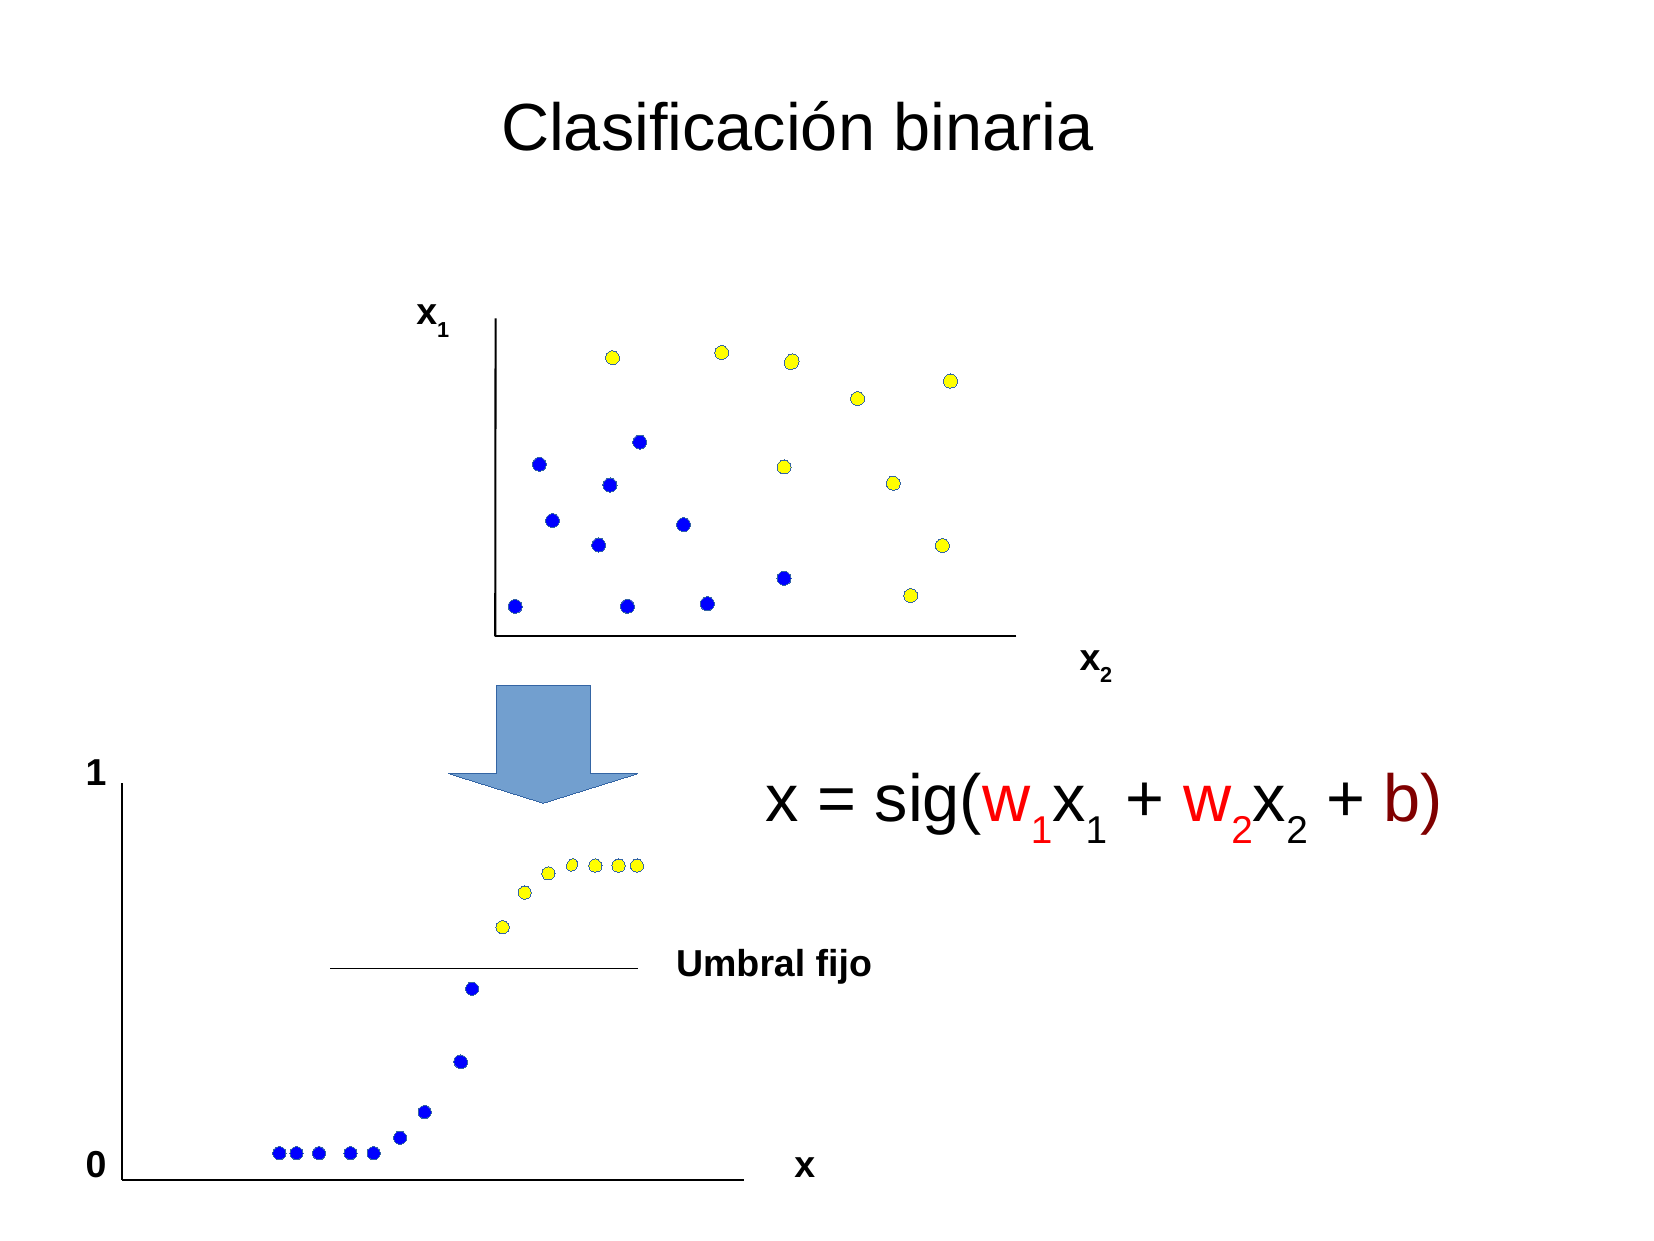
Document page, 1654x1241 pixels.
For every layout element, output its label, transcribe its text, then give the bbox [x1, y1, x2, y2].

text_box [566, 858, 578, 872]
text_box [784, 353, 800, 370]
text_box [448, 685, 638, 804]
text_box x1 [401, 283, 474, 350]
text_box [605, 350, 620, 365]
text_box [611, 858, 626, 873]
title x = sig(w1x1 + w2x2 + b) [673, 714, 1536, 898]
text_box 1 [70, 744, 447, 801]
text_box [393, 1131, 407, 1136]
text_box [495, 920, 510, 934]
text_box [714, 345, 729, 360]
text_box [418, 1105, 432, 1119]
text_box [602, 477, 618, 493]
text_box x [779, 1136, 1156, 1193]
text_box 0 [70, 1136, 447, 1193]
text_box Umbral fijo [661, 935, 1038, 993]
text_box [588, 858, 603, 873]
text_box [532, 457, 547, 472]
text_box [886, 476, 901, 491]
text_box [508, 599, 523, 614]
text_box [676, 517, 691, 532]
text_box [545, 513, 560, 528]
text_box [943, 373, 958, 389]
text_box [465, 982, 479, 996]
text_box [630, 858, 644, 873]
text_box [850, 391, 865, 406]
text_box [935, 538, 950, 553]
text_box [632, 435, 647, 450]
text_box [620, 599, 635, 614]
text_box [591, 537, 606, 553]
text_box [776, 571, 792, 586]
text_box [518, 885, 532, 900]
title Clasificación binaria [366, 35, 1229, 219]
text_box [453, 1054, 468, 1069]
text_box [700, 596, 715, 611]
text_box [541, 866, 556, 880]
text_box [777, 459, 792, 474]
text_box [903, 588, 918, 603]
text_box x2 [1064, 628, 1137, 695]
